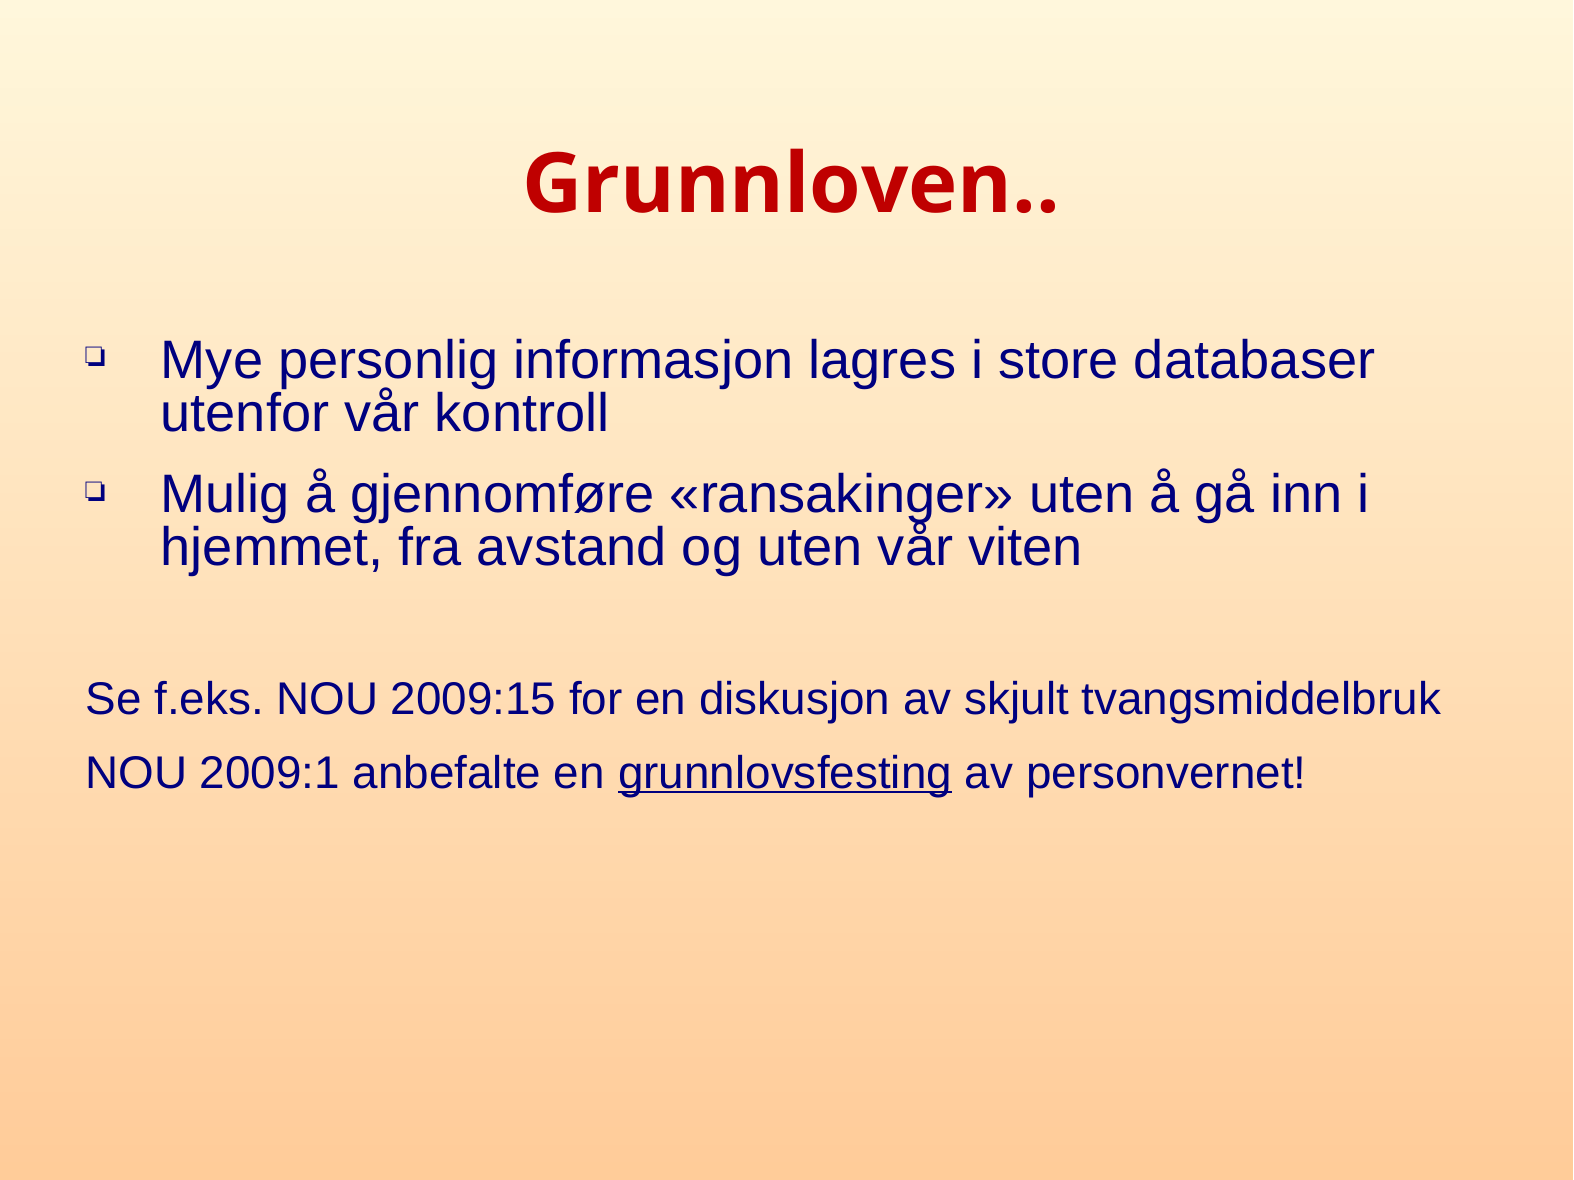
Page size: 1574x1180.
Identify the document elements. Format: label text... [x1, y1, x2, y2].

list Mye personlig informasjon lagres i store databaser utenfor vår kontroll Mulig å gjennomføre «ransakinger» uten å gå inn i hjemmet, fra avstand og uten vår viten Se f.eks. NOU 2009:15 for en diskusjon av skjult tvangsmiddelbruk NOU 2009:1 anbefalte en grunnlovsfesting av personvernet! [85, 336, 1539, 1170]
title Grunnloven.. [39, 54, 1543, 309]
